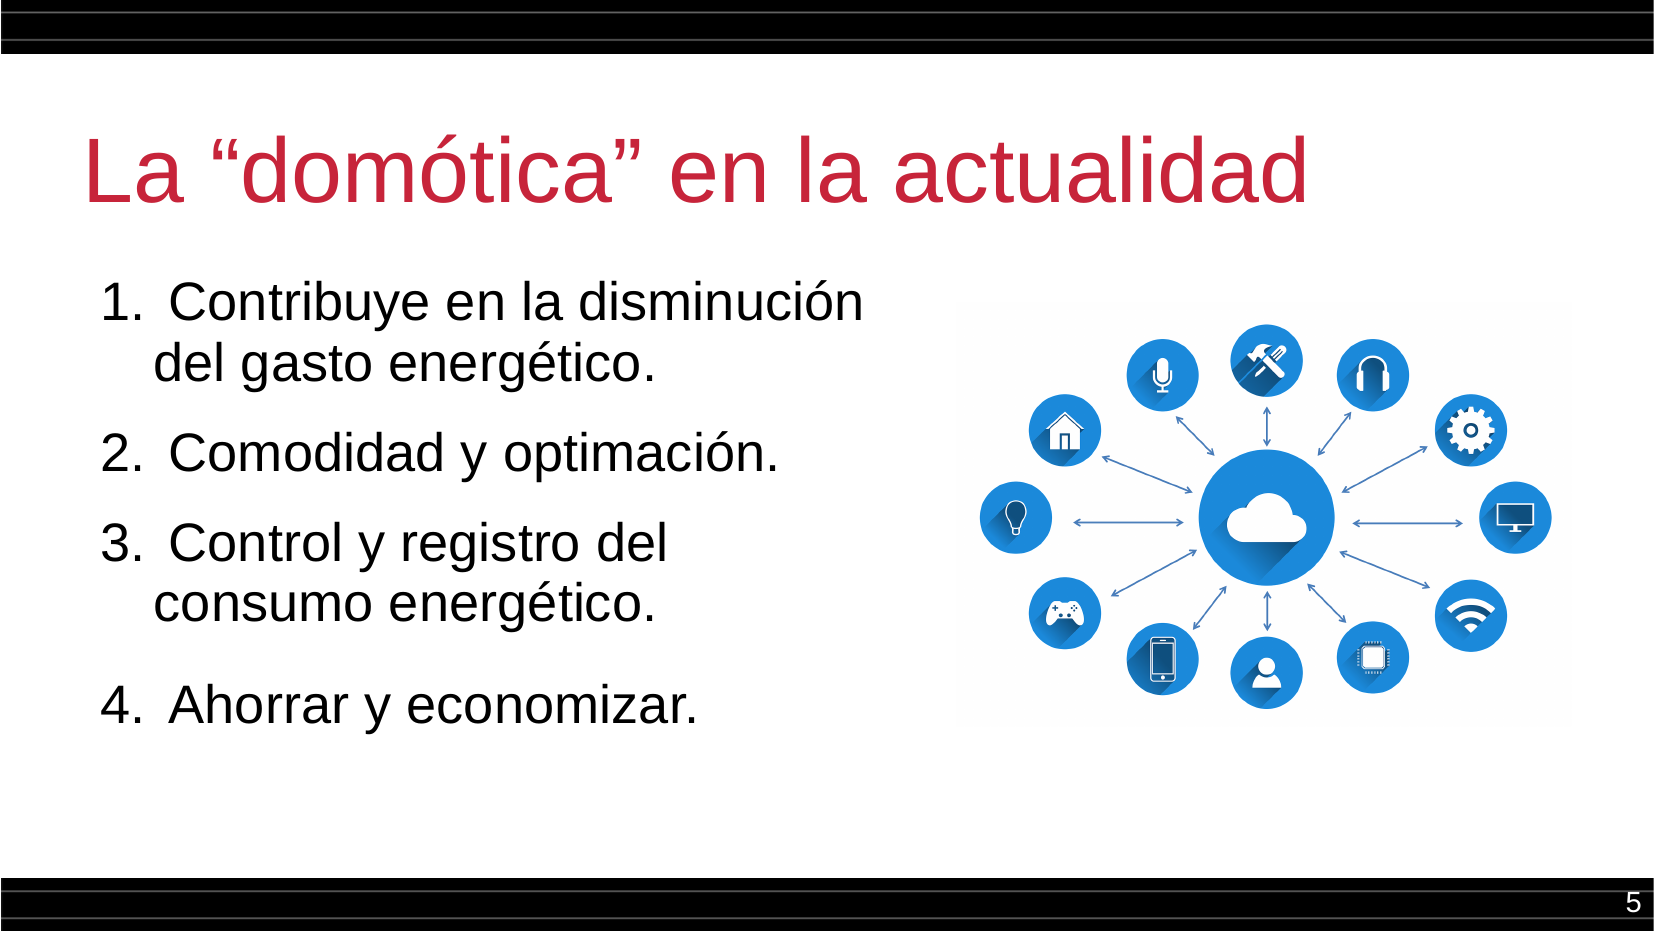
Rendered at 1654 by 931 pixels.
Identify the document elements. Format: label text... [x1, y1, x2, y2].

title La “domótica” en la actualidad [82, 92, 1571, 249]
picture [1, 878, 1654, 931]
picture [1, 0, 1654, 54]
picture [956, 302, 1572, 727]
list Contribuye en la disminución del gasto energético. Comodidad y optimación. Control y registro del consumo energético. Ahorrar y economizar. [82, 271, 898, 758]
